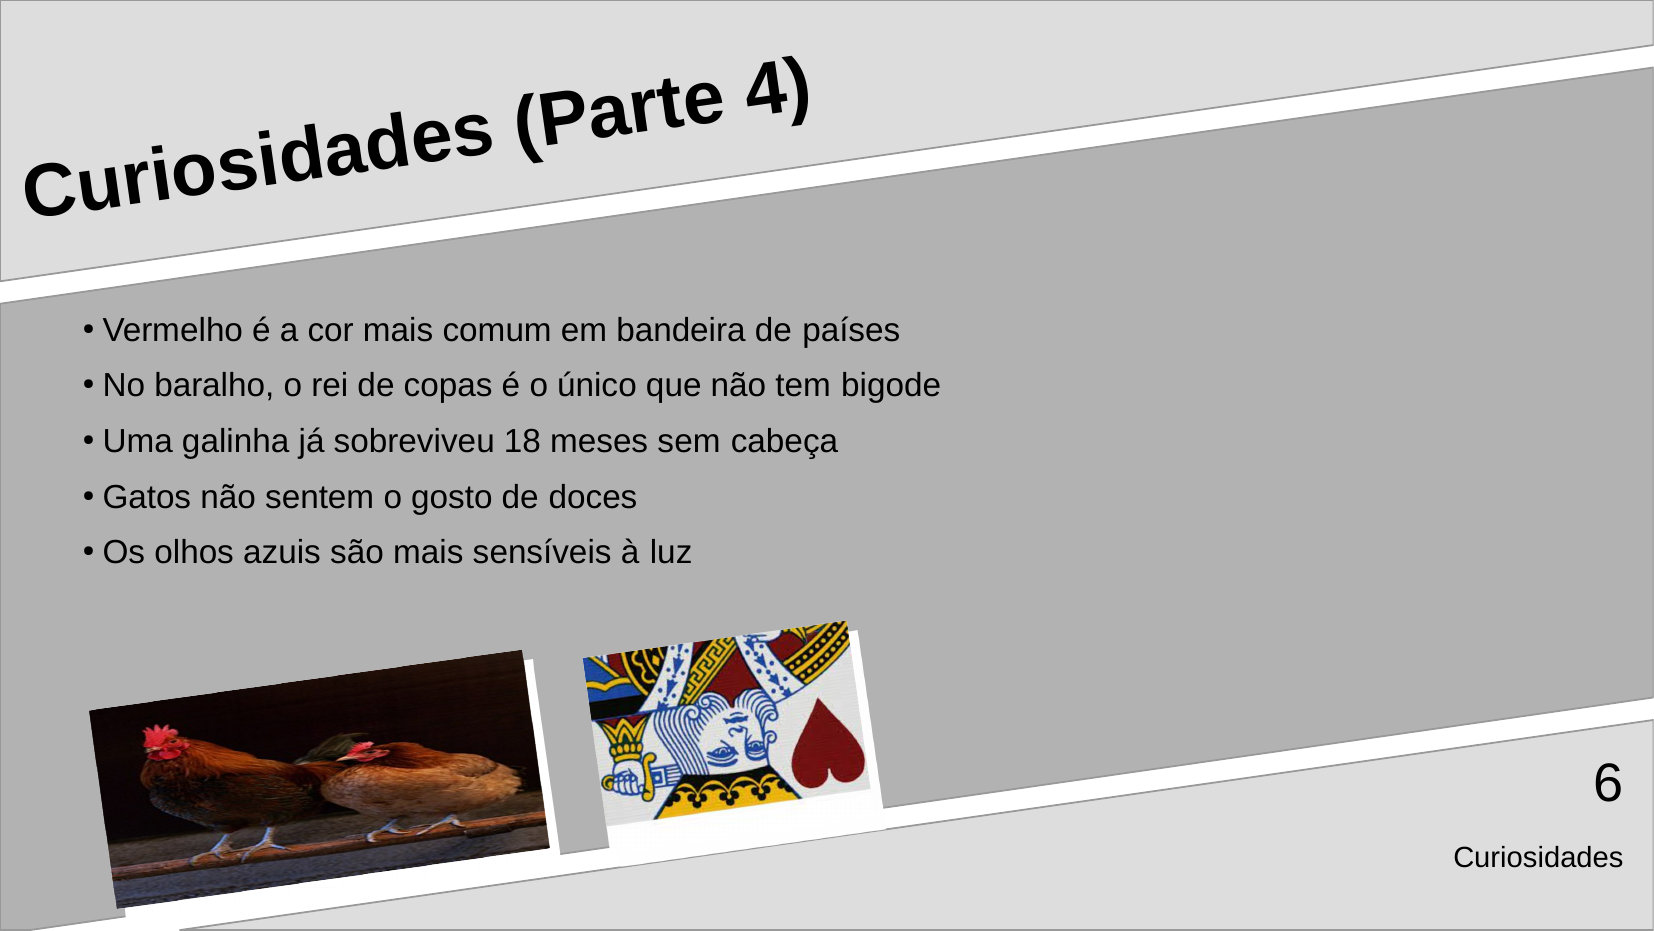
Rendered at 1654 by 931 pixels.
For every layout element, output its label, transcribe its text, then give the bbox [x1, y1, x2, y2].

picture [88, 649, 550, 909]
list Vermelho é a cor mais comum em bandeira de países No baralho, o rei de copas é o único que não tem bigode Uma galinha já sobreviveu 18 meses sem cabeça Gatos não sentem o gosto de doces Os olhos azuis são mais sensíveis à luz [82, 292, 1538, 591]
title Curiosidades (Parte 4) [11, 0, 1496, 272]
picture [582, 620, 875, 857]
